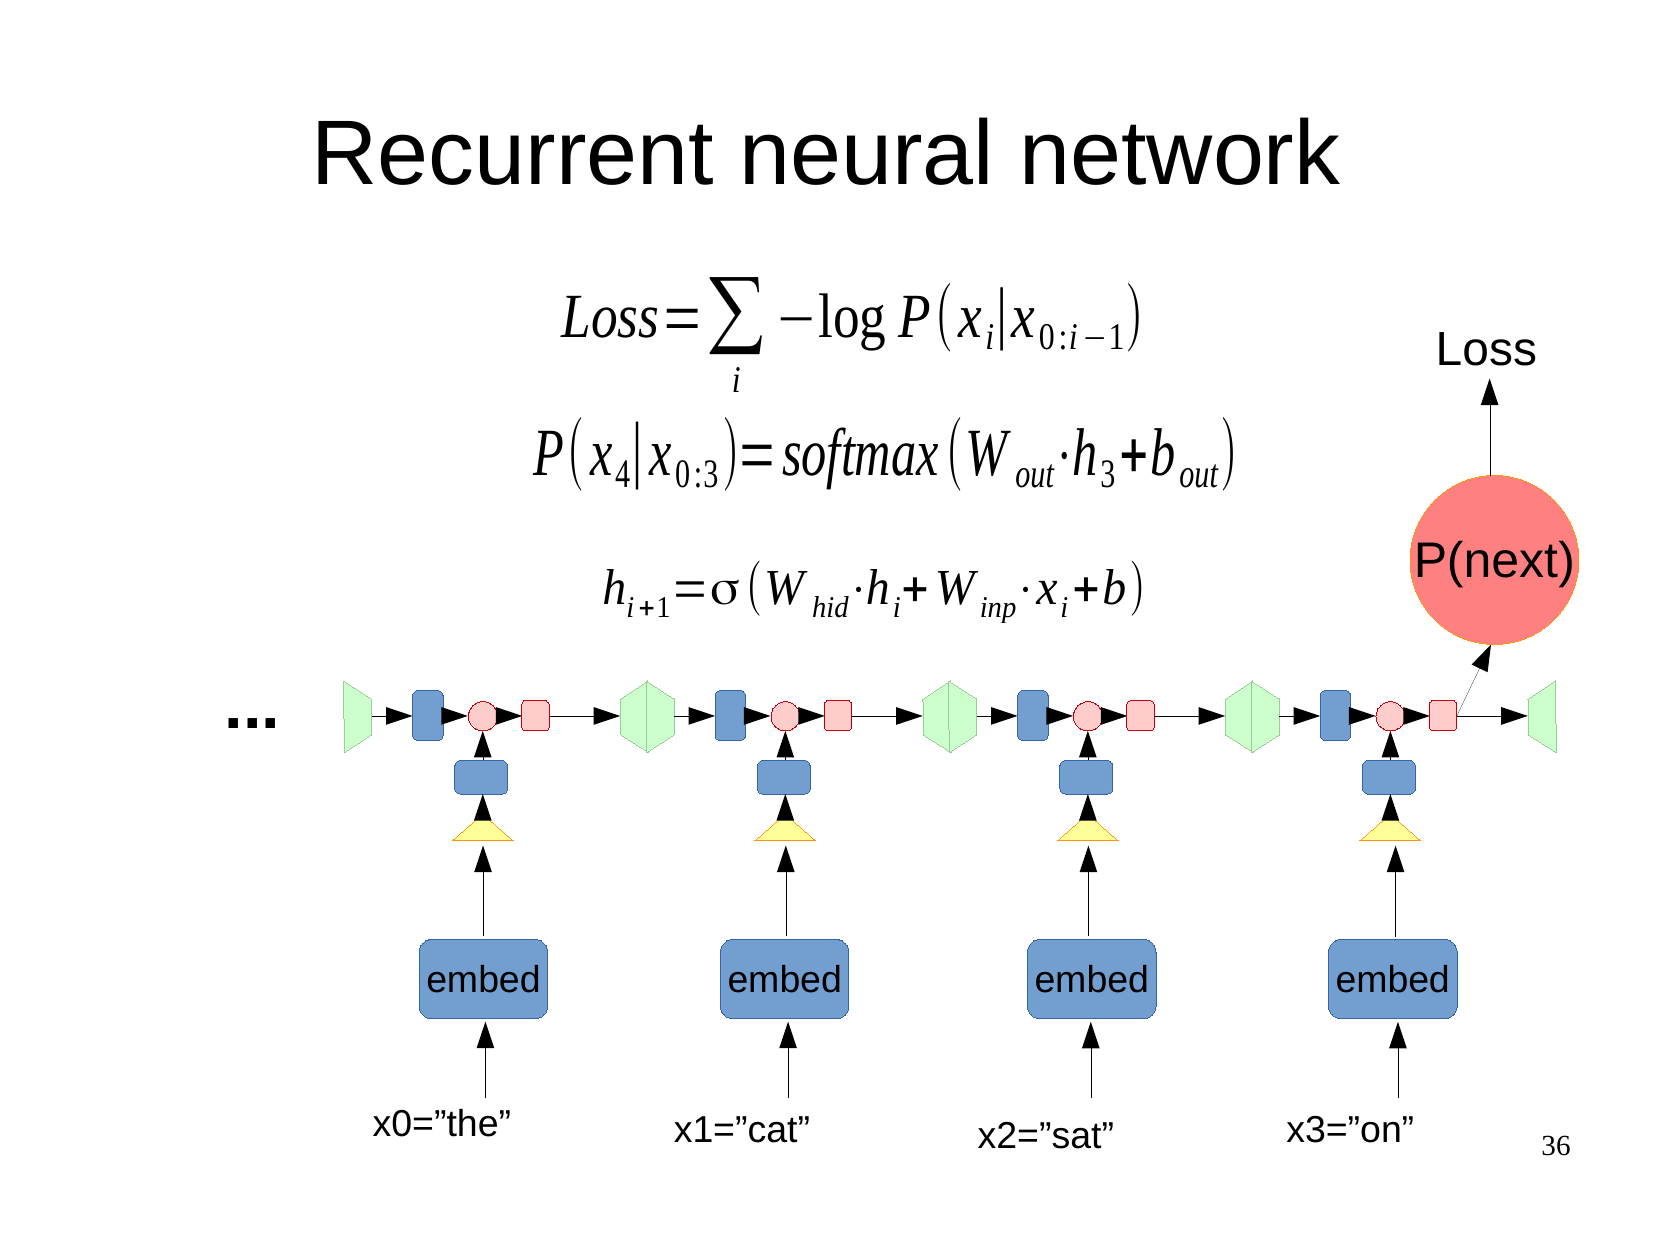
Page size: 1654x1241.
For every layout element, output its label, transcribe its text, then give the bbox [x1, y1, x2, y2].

text_box [824, 700, 852, 731]
text_box [754, 821, 816, 841]
text_box [468, 701, 495, 731]
text_box embed [720, 939, 849, 1019]
text_box [1126, 700, 1155, 731]
text_box [1429, 700, 1457, 731]
text_box [1225, 680, 1280, 753]
text_box Loss [1420, 313, 1553, 404]
title Recurrent neural network [82, 49, 1571, 257]
chart [517, 411, 1251, 499]
text_box [620, 680, 675, 753]
text_box x0=”the” [357, 1095, 568, 1152]
text_box x3=”on” [1271, 1101, 1485, 1159]
text_box [452, 821, 514, 841]
text_box [1057, 821, 1119, 841]
text_box x1=”cat” [659, 1101, 869, 1159]
text_box [1359, 821, 1421, 841]
chart [545, 270, 1157, 400]
chart [590, 557, 1158, 623]
text_box [1375, 701, 1403, 731]
text_box embed [1328, 939, 1458, 1019]
text_box [1527, 680, 1557, 753]
text_box [715, 690, 746, 741]
text_box [1073, 701, 1100, 731]
text_box P(next) [1410, 475, 1579, 645]
text_box [1362, 760, 1416, 795]
text_box [757, 760, 811, 795]
text_box embed [419, 939, 548, 1019]
text_box ... [50, 617, 455, 795]
text_box [521, 700, 550, 731]
text_box [922, 680, 977, 753]
text_box [1017, 690, 1049, 741]
text_box [1059, 760, 1113, 795]
text_box [771, 701, 798, 731]
text_box x2=”sat” [963, 1107, 1190, 1165]
text_box [455, 760, 508, 795]
text_box embed [1027, 939, 1157, 1019]
text_box [1320, 690, 1351, 741]
